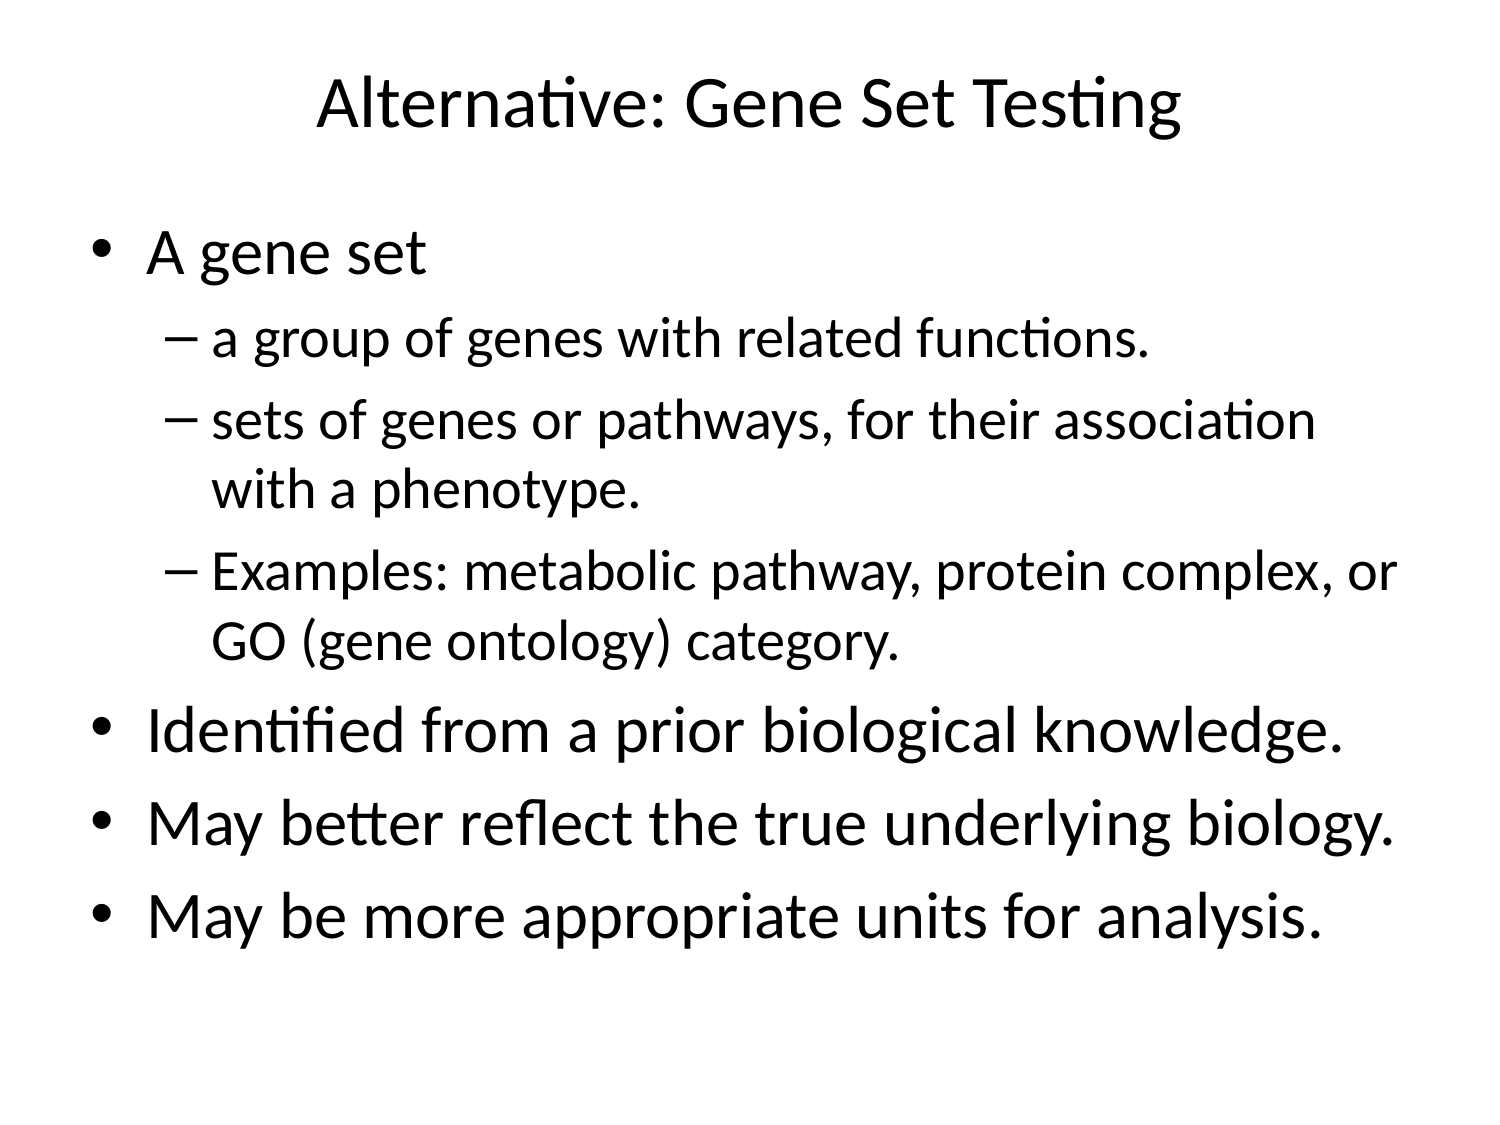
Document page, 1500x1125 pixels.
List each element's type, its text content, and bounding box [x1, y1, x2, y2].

list A gene set a group of genes with related functions. sets of genes or pathways, for their association with a phenotype. Examples: metabolic pathway, protein complex, or GO (gene ontology) category. Identified from a prior biological knowledge. May better reflect the true underlying biology. May be more appropriate units for analysis. [75, 200, 1425, 1005]
title Alternative: Gene Set Testing [75, 45, 1425, 150]
